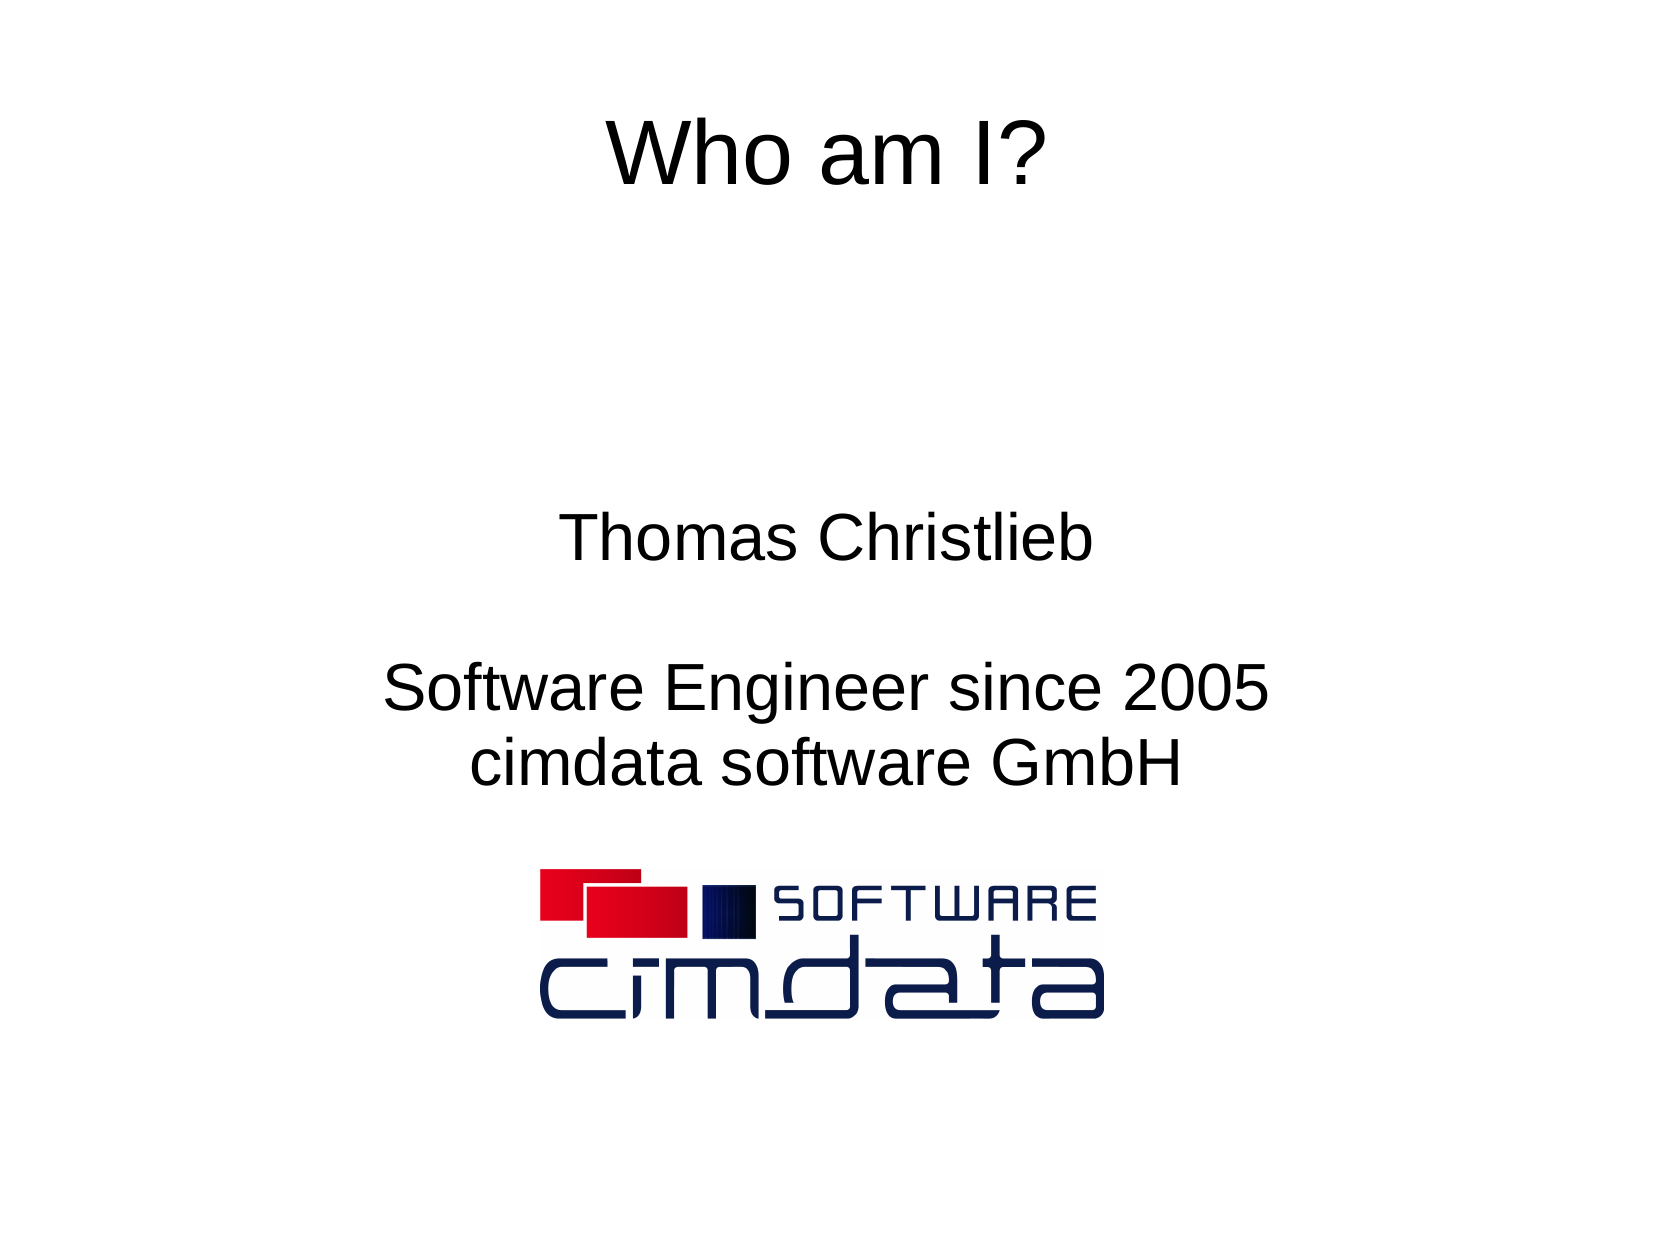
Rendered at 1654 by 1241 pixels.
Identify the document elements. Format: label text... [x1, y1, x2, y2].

title Who am I? [82, 49, 1571, 257]
subtitle Thomas Christlieb Software Engineer since 2005 cimdata software GmbH [82, 290, 1571, 1010]
picture [540, 869, 1104, 1021]
